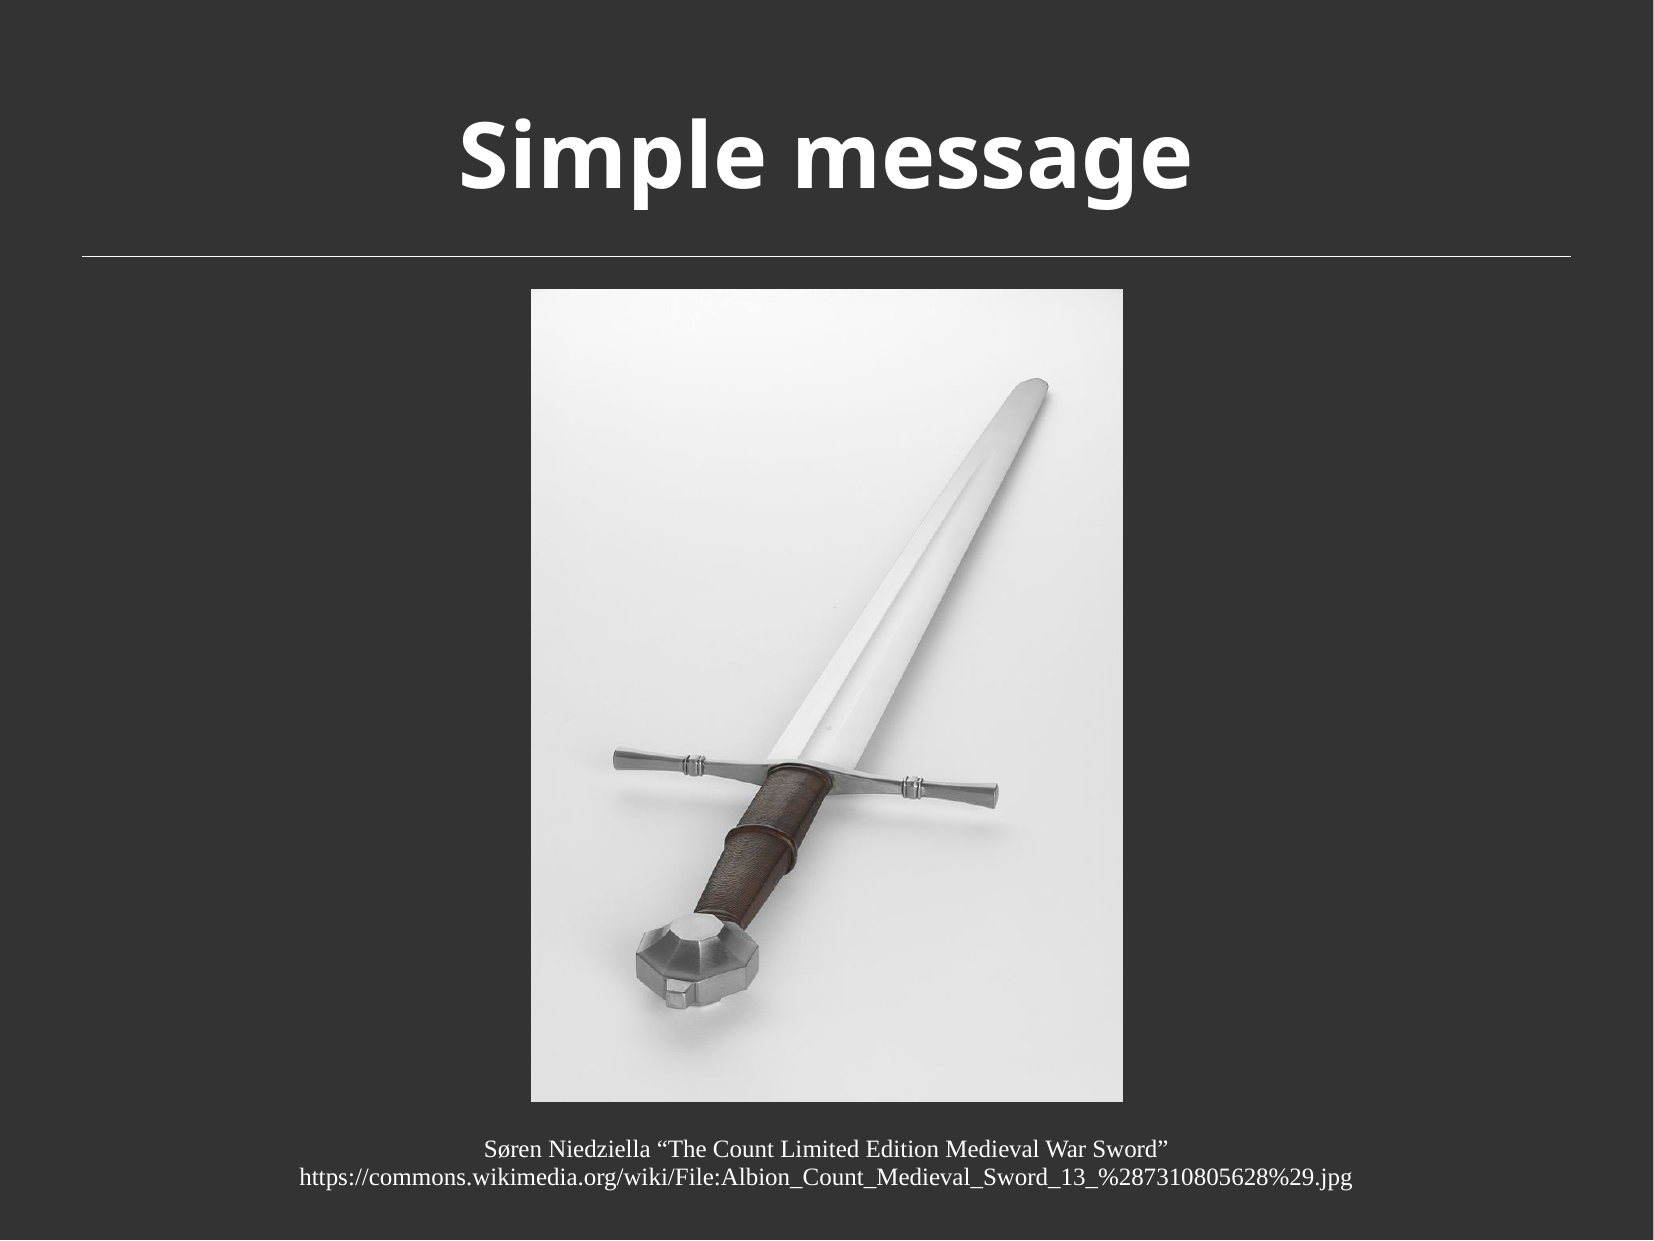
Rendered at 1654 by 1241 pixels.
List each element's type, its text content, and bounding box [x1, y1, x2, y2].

text_box Søren Niedziella “The Count Limited Edition Medieval War Sword” https://commons.wikimedia.org/wiki/File:Albion_Count_Medieval_Sword_13_%287310805628%29.jpg [273, 1128, 1381, 1241]
title Simple message [82, 49, 1571, 257]
picture [531, 289, 1123, 1102]
